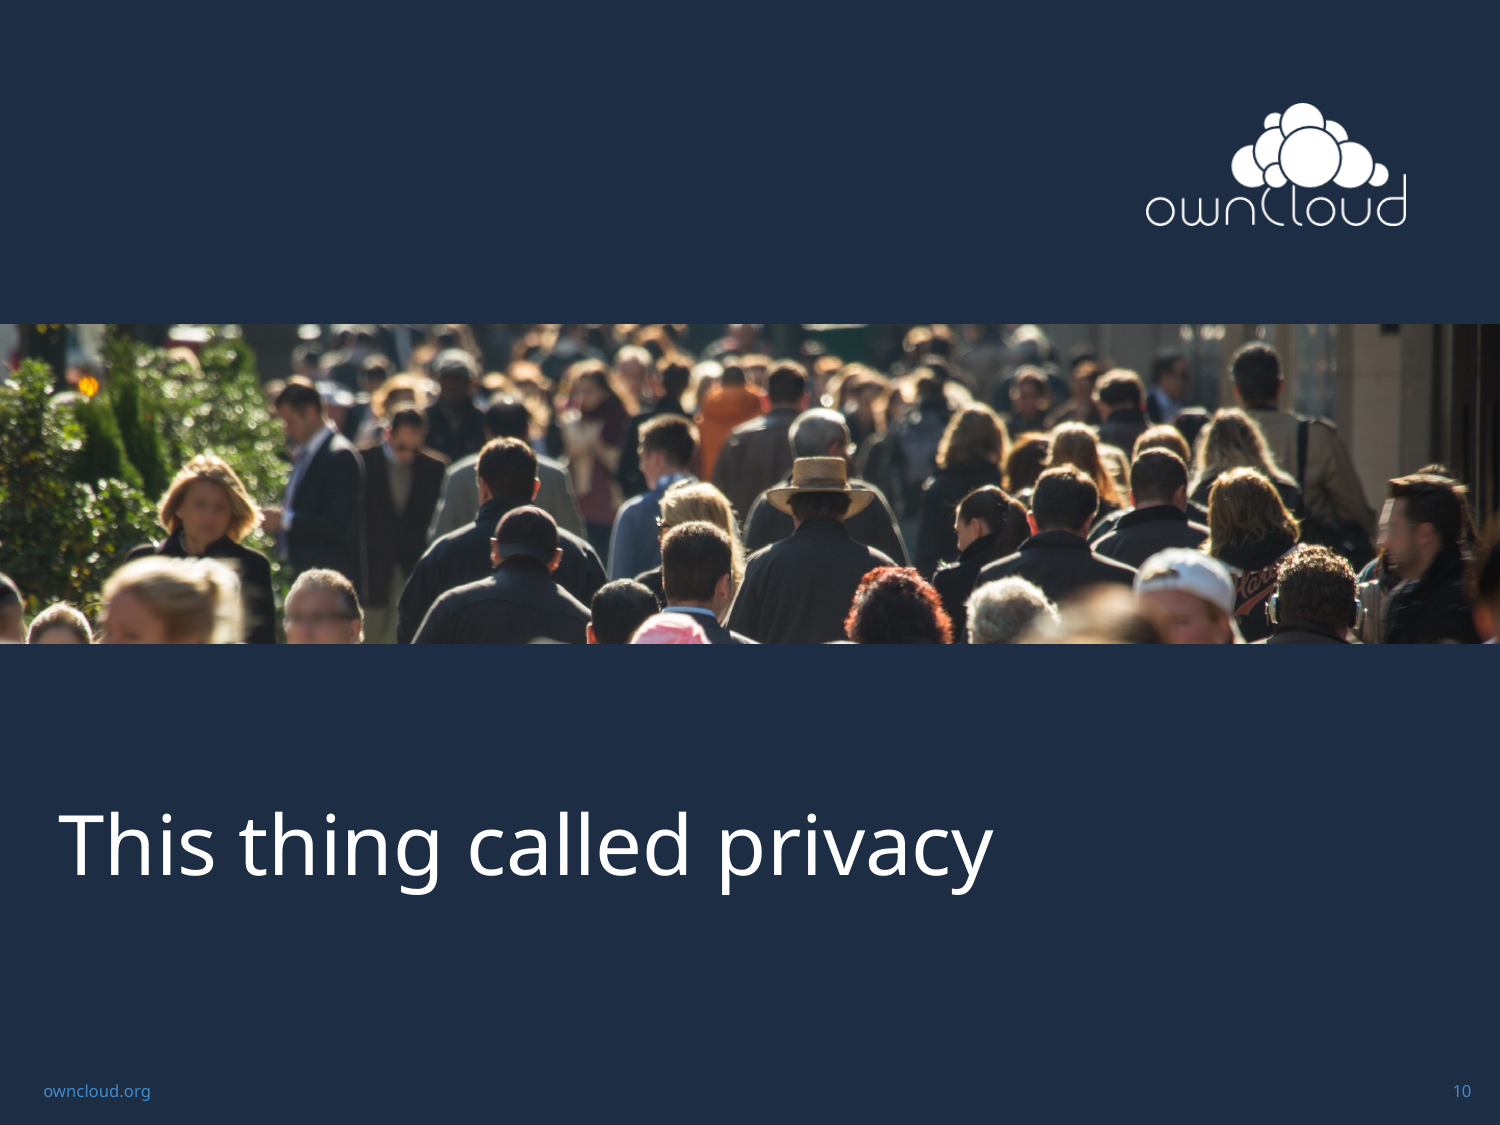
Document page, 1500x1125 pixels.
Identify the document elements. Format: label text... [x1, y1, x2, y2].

picture [0, 324, 1500, 644]
title This thing called privacy [58, 754, 1427, 942]
picture [1146, 103, 1406, 226]
